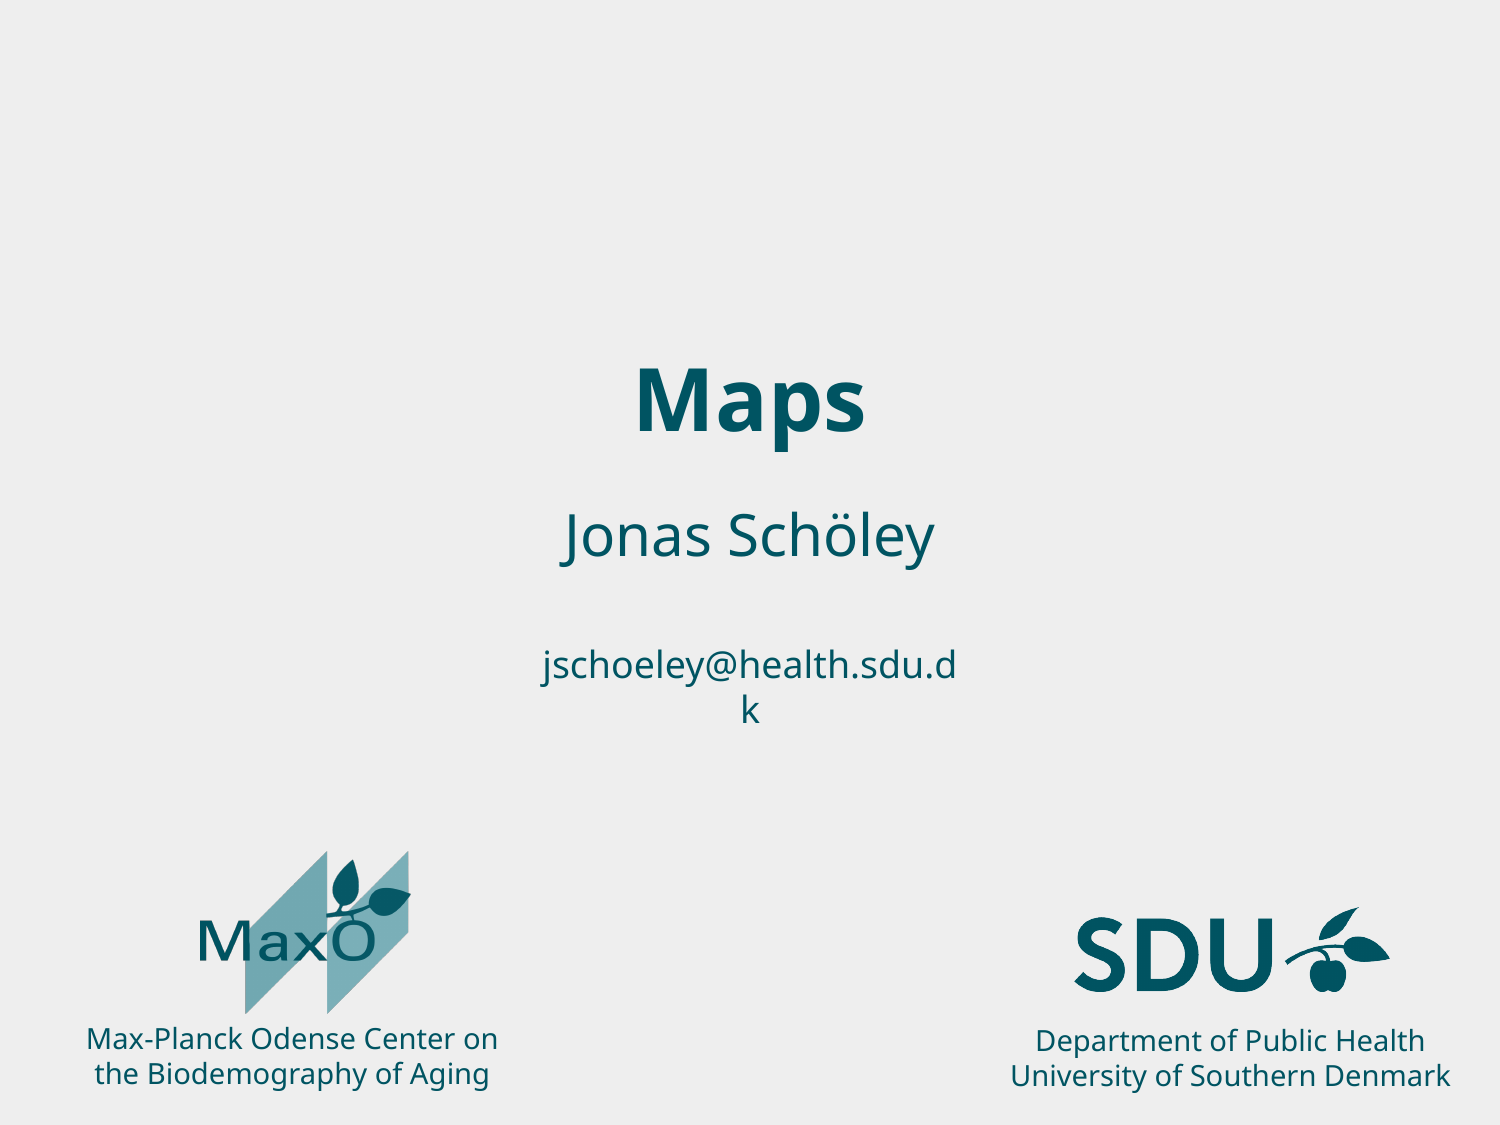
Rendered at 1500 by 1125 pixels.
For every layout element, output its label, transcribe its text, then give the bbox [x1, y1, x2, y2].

subtitle Jonas Schöley [51, 482, 1449, 656]
picture [200, 851, 411, 1014]
text_box Department of Public Health University of Southern Denmark [961, 1007, 1500, 1125]
title Maps [51, 239, 1449, 472]
text_box Max-Planck Odense Center on the Biodemography of Aging [51, 1004, 534, 1090]
picture [1074, 907, 1390, 992]
text_box jschoeley@health.sdu.dk [521, 631, 979, 742]
